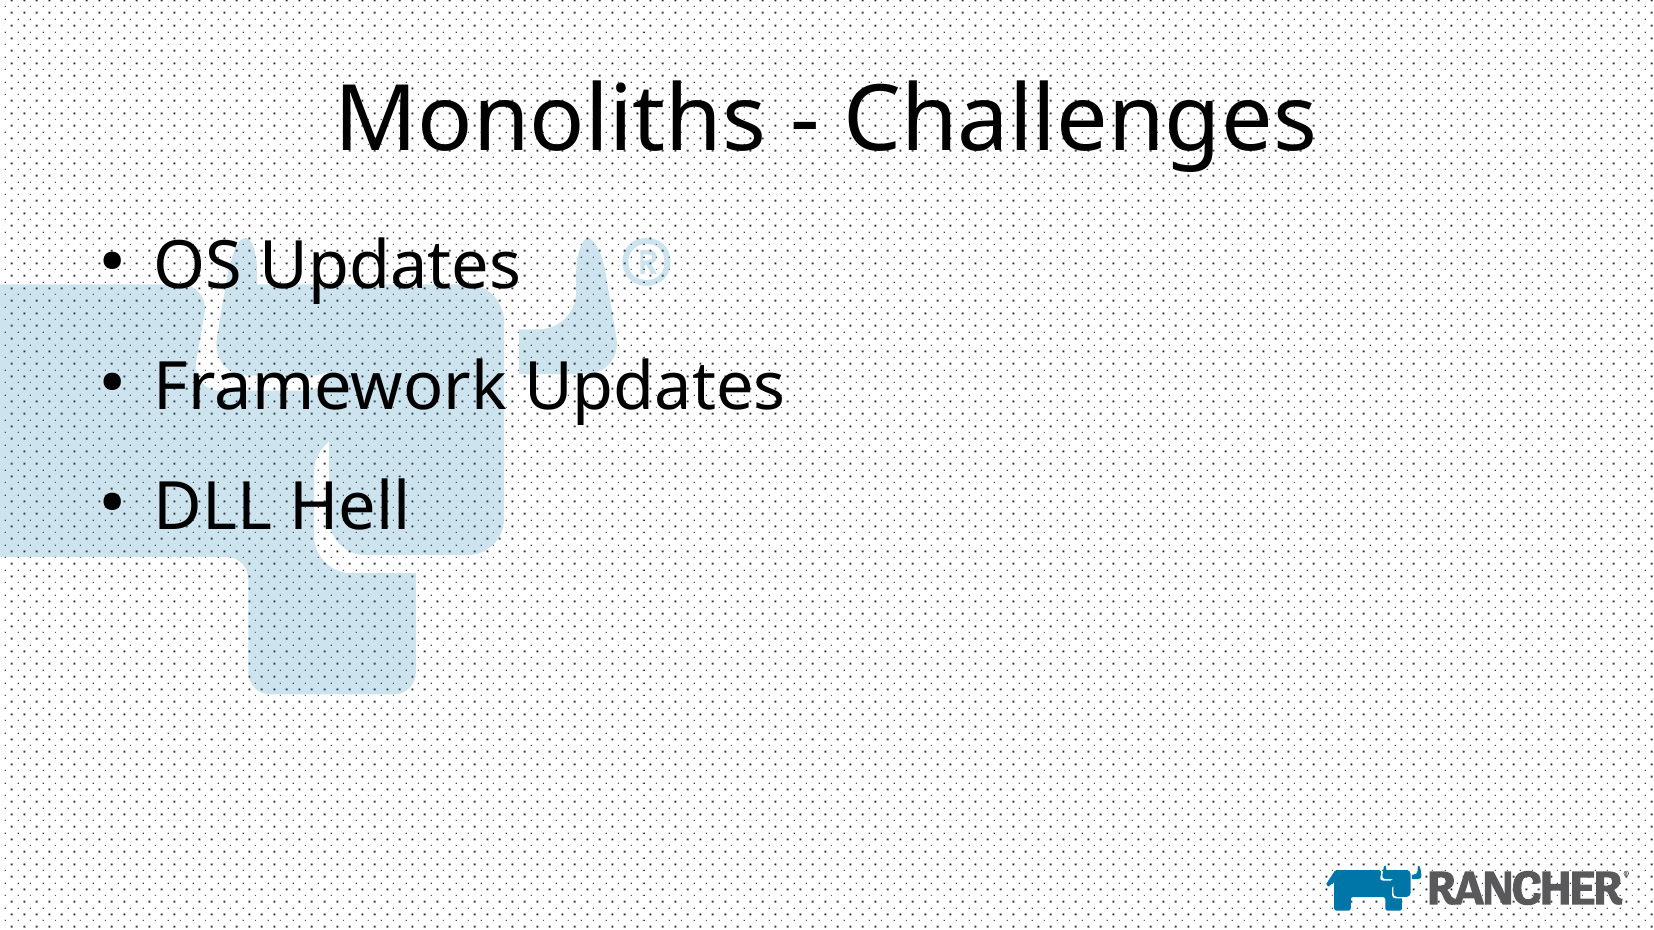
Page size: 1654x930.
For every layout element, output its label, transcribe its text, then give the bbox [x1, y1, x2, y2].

picture [0, 0, 1654, 930]
list OS Updates Framework Updates DLL Hell [82, 217, 1571, 757]
title Monoliths - Challenges [82, 37, 1571, 193]
